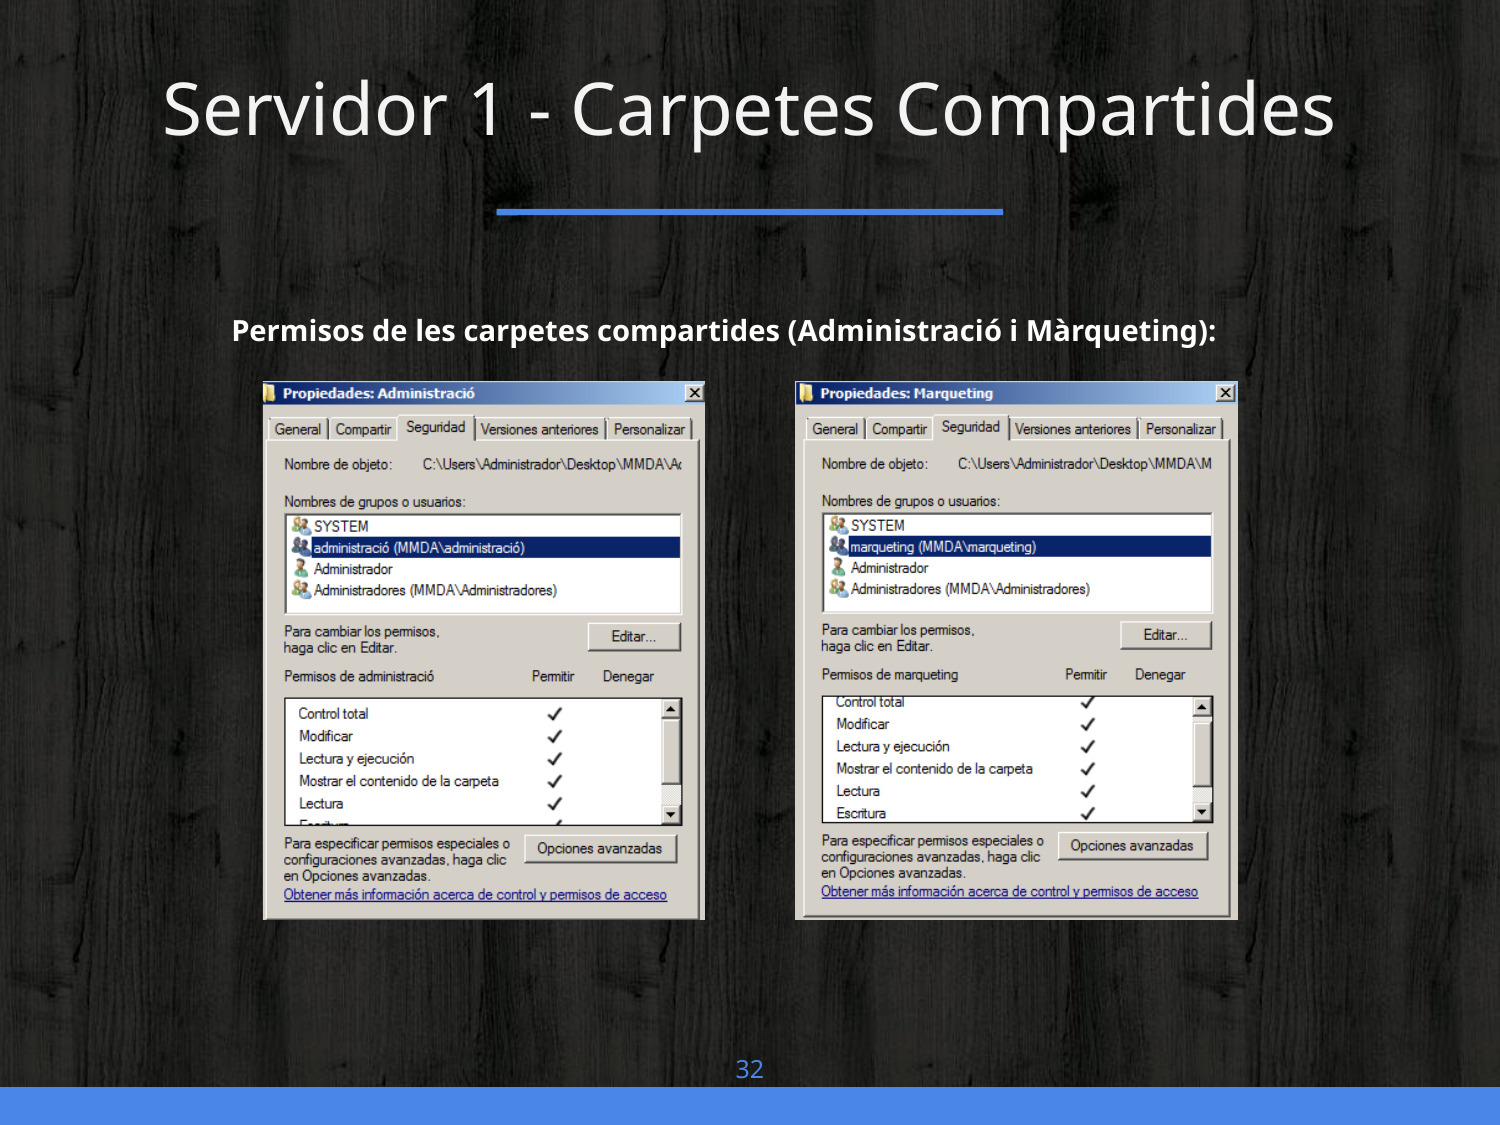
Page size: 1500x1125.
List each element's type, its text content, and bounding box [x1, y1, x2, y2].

text_box [0, 1087, 1500, 1125]
title Servidor 1 - Carpetes Compartides [75, 0, 1425, 213]
slide_number 32 [705, 1038, 795, 1087]
text_box Permisos de les carpetes compartides (Administració i Màrqueting): [216, 297, 1253, 367]
picture [0, 0, 1500, 1087]
